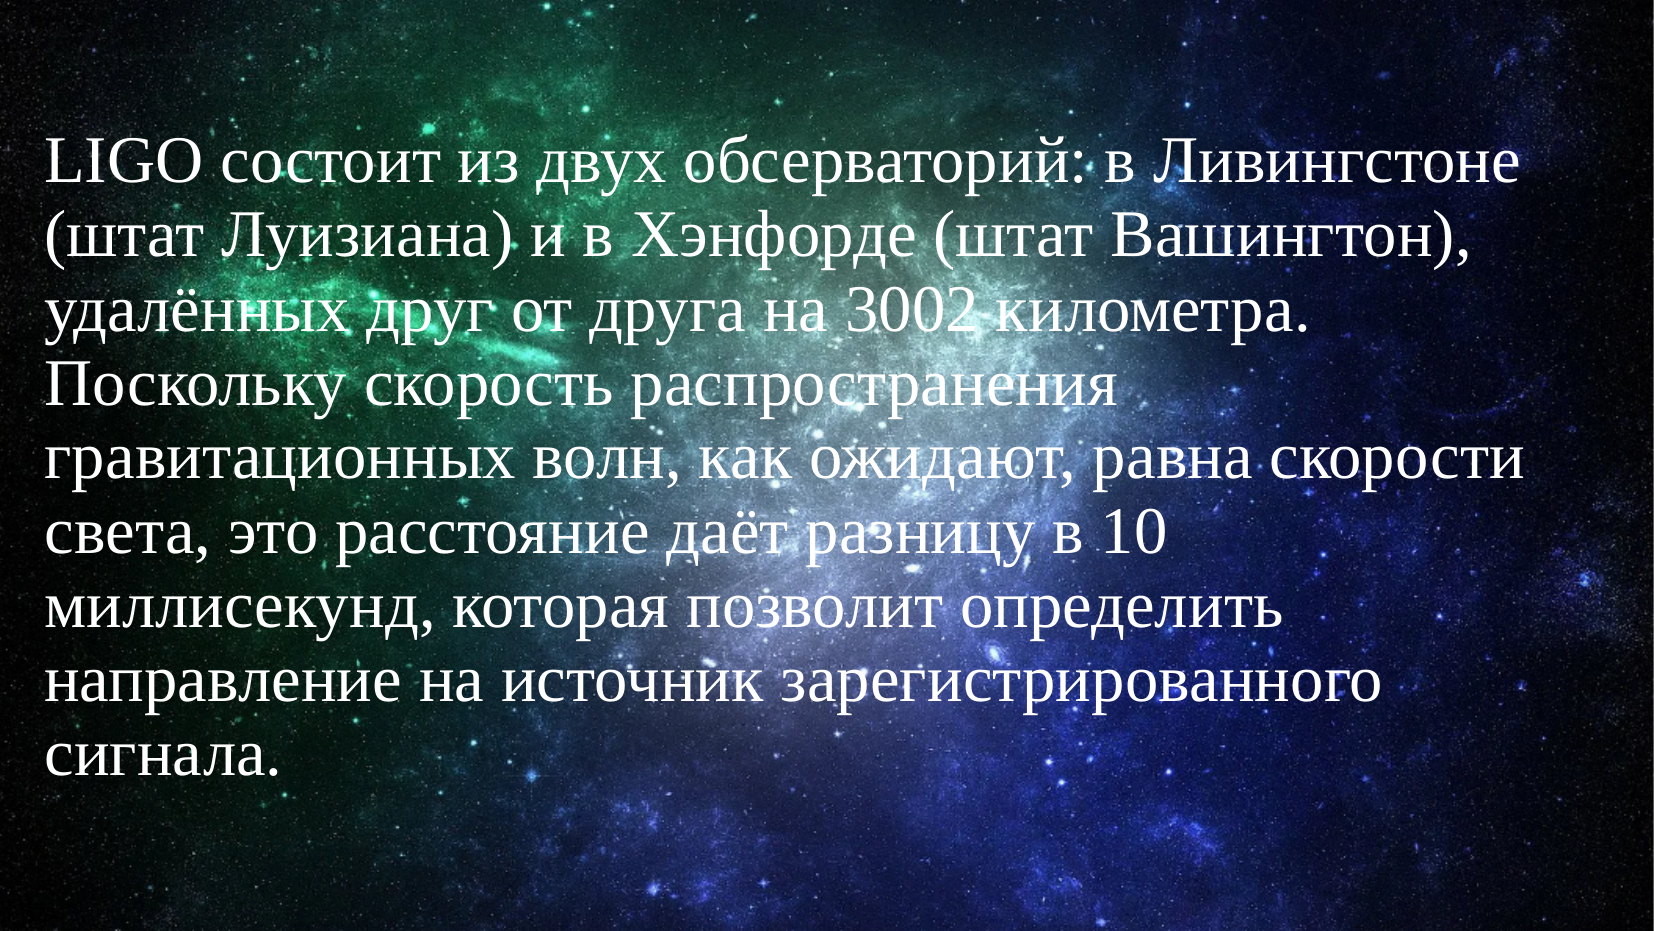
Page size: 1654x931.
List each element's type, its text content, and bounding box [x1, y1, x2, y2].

picture [0, 0, 1654, 931]
text_box LIGO состоит из двух обсерваторий: в Ливингстоне (штат Луизиана) и в Хэнфорде (штат Вашингтон), удалённых друг от друга на 3002 километра. Поскольку скорость распространения гравитационных волн, как ожидают, равна скорости света, это расстояние даёт разницу в 10 миллисекунд, которая позволит определить направление на источник зарегистрированного сигнала. [29, 115, 1549, 798]
